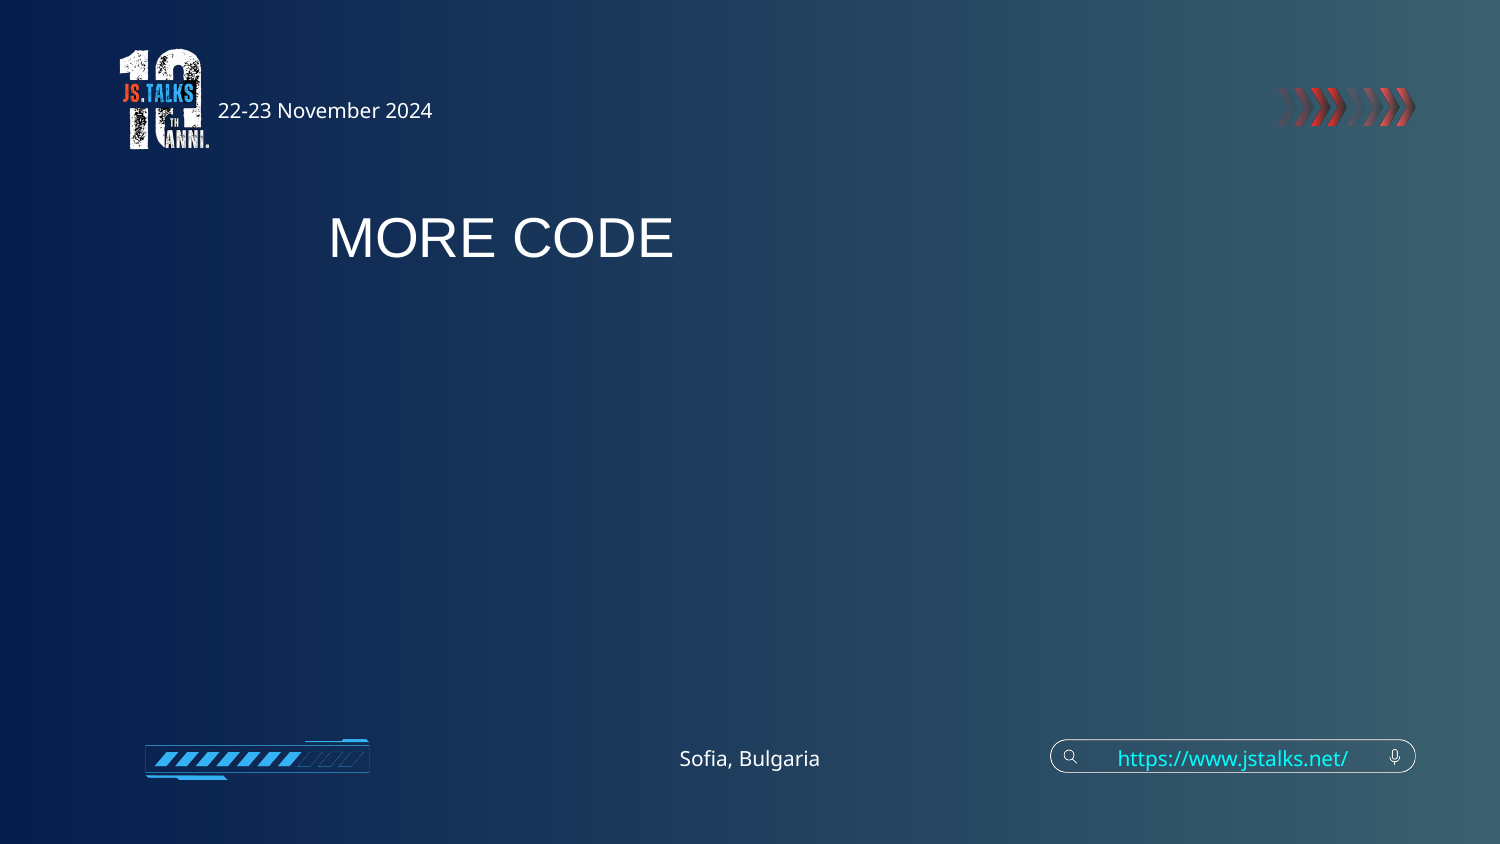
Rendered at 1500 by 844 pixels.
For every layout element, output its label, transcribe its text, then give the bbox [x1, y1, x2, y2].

text_box [1277, 88, 1416, 126]
text_box [65, 0, 258, 231]
text_box [1050, 739, 1416, 773]
text_box MORE CODE [328, 183, 1233, 269]
text_box Sofia, Bulgaria [654, 744, 846, 772]
text_box [145, 739, 370, 780]
text_box https://www.jstalks.net/ [1103, 744, 1362, 772]
text_box 22-23 November 2024 [217, 95, 507, 123]
